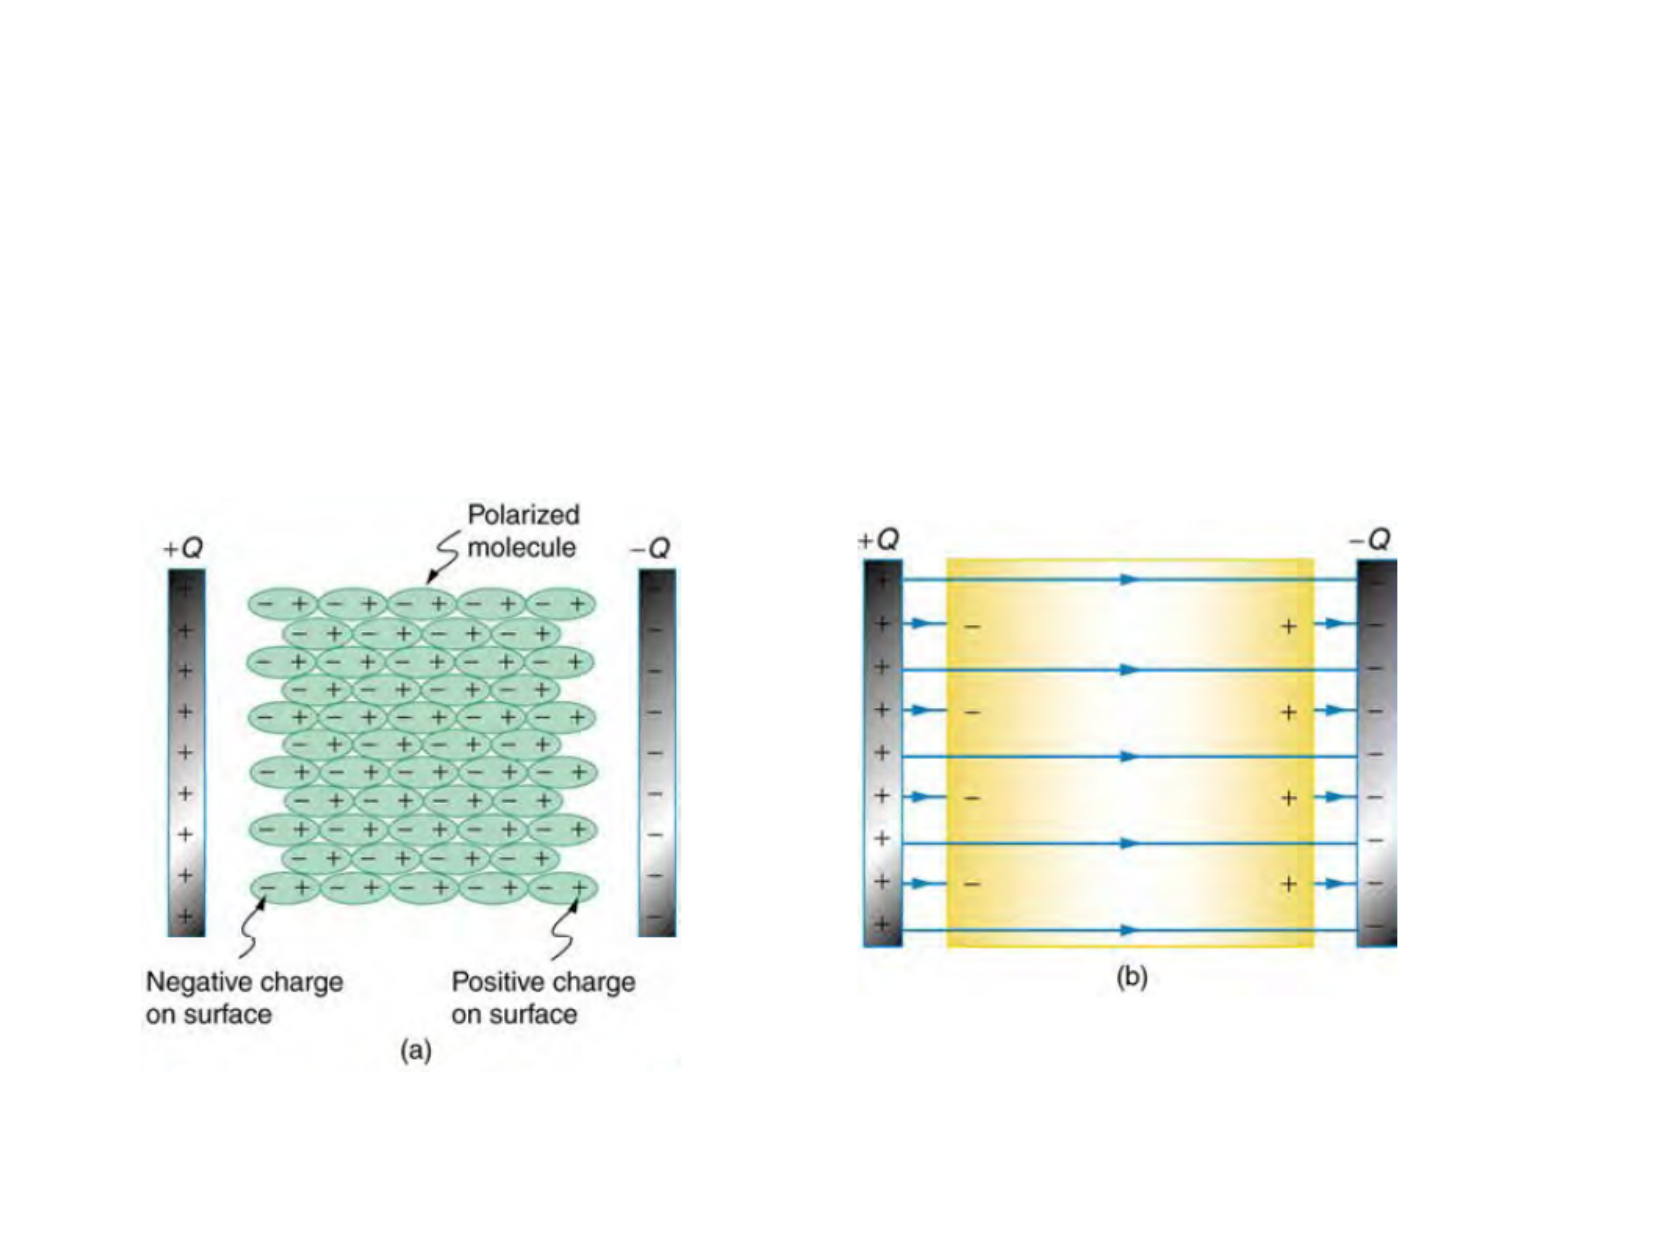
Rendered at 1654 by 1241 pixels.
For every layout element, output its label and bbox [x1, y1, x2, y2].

picture [850, 519, 1421, 997]
picture [129, 484, 697, 1072]
